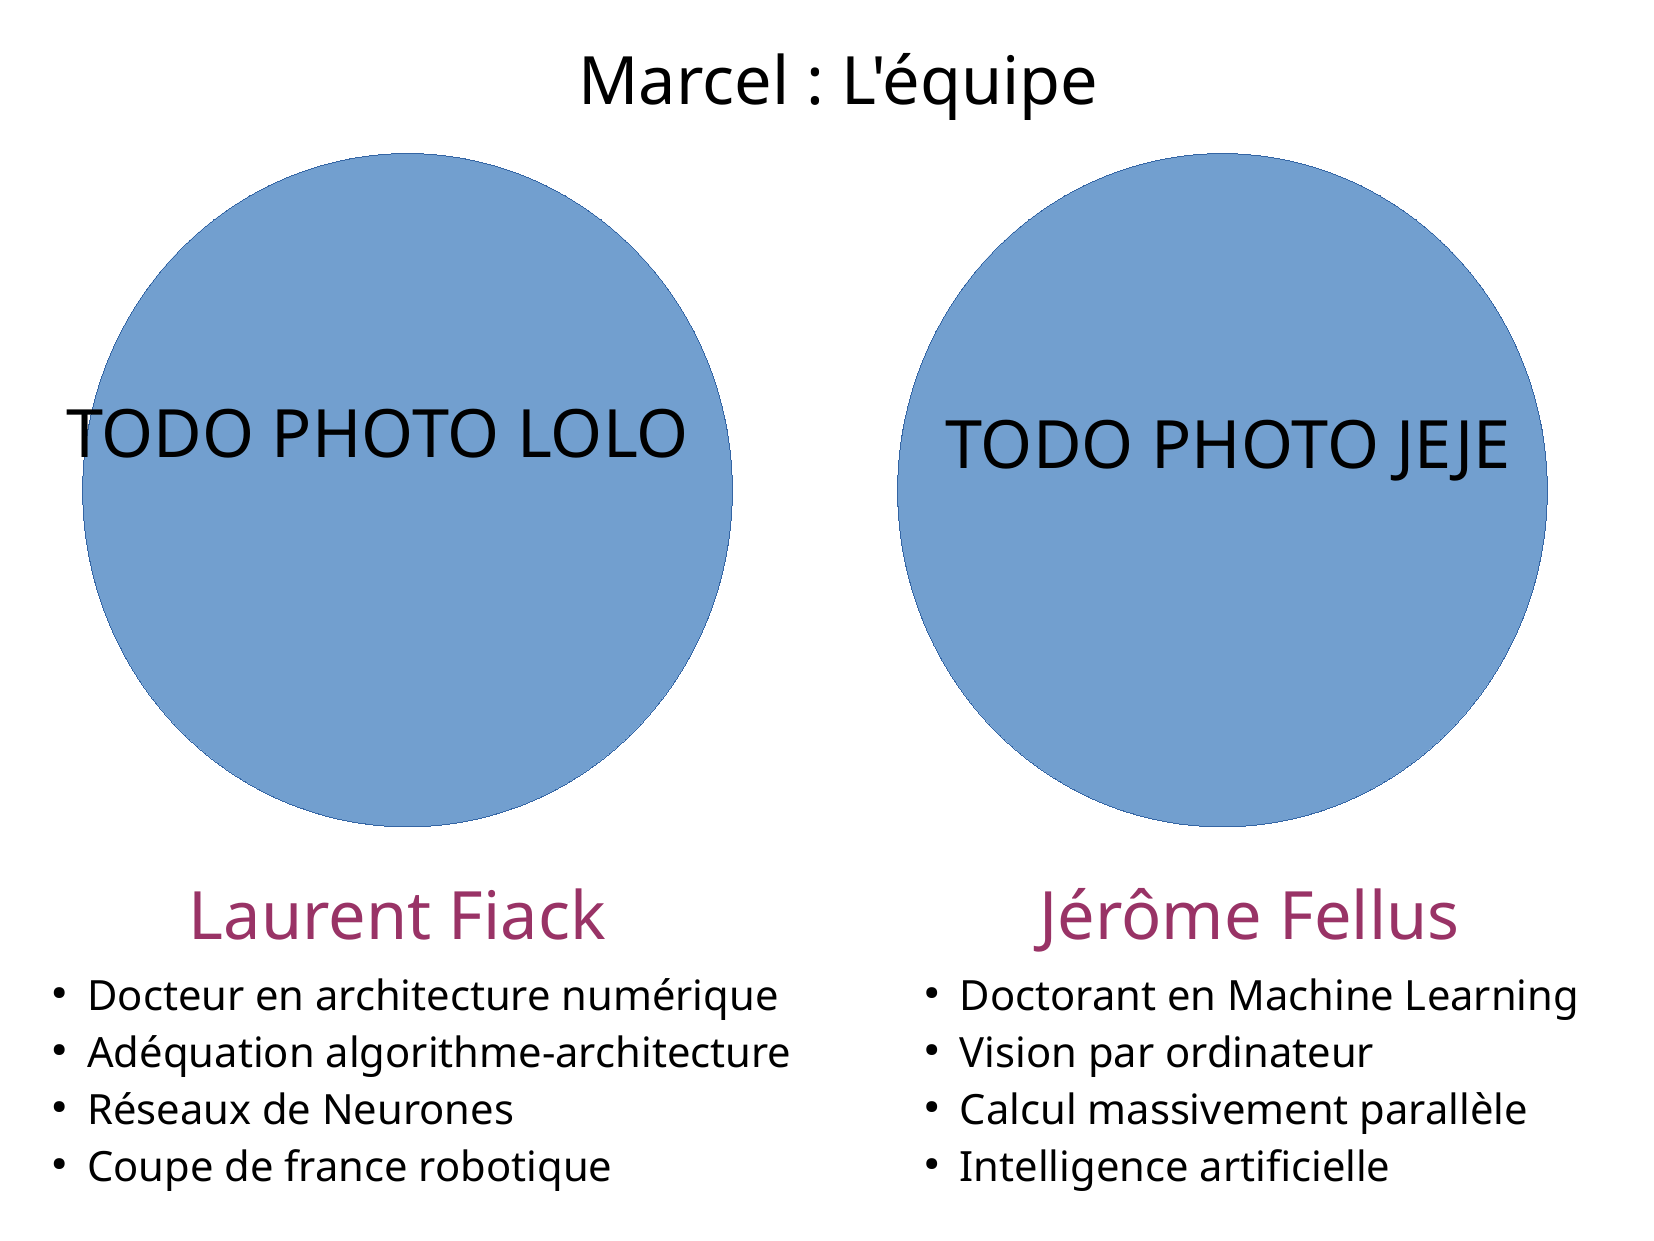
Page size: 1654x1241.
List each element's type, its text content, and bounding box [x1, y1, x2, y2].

text_box [128, 662, 687, 827]
text_box [1039, 153, 1406, 212]
text_box [242, 153, 573, 200]
title Marcel : L'équipe [94, 35, 1583, 123]
text_box Doctorant en Machine Learning Vision par ordinateur Calcul massivement parallèle Intelligence artificielle [909, 958, 1534, 1191]
title TODO PHOTO LOLO [35, 200, 721, 662]
text_box [950, 674, 1495, 827]
text_box Docteur en architecture numérique Adéquation algorithme-architecture Réseaux de Neurones Coupe de france robotique [37, 958, 743, 1191]
title Laurent Fiack [188, 870, 686, 957]
text_box [721, 402, 733, 579]
title TODO PHOTO JEJE [885, 212, 1571, 674]
title Jérôme Fellus [1039, 870, 1558, 957]
